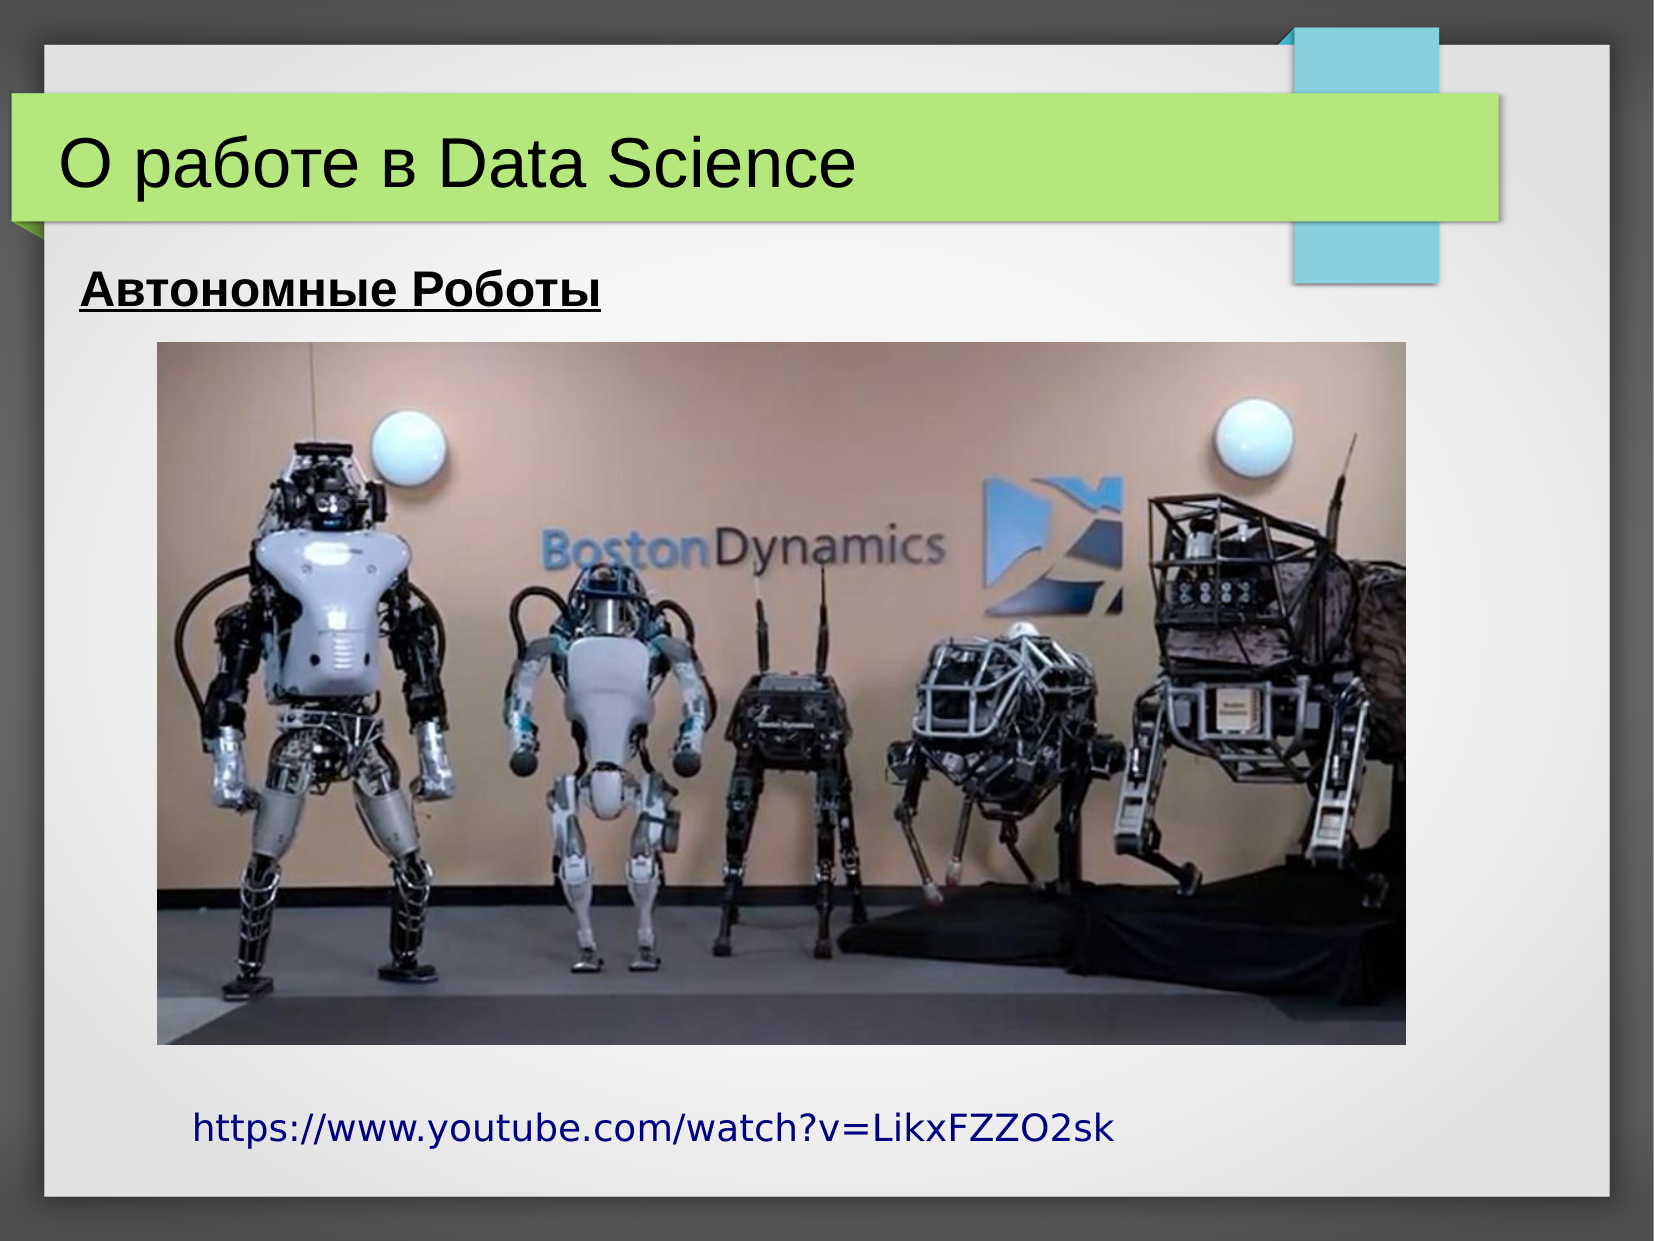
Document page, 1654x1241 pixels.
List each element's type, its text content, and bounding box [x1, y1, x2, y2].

text_box https://www.youtube.com/watch?v=LikxFZZO2sk [177, 1099, 1131, 1158]
text_box Автономные Роботы [79, 259, 697, 319]
title О работе в Data Science [59, 123, 1394, 203]
picture [0, 0, 1654, 1241]
